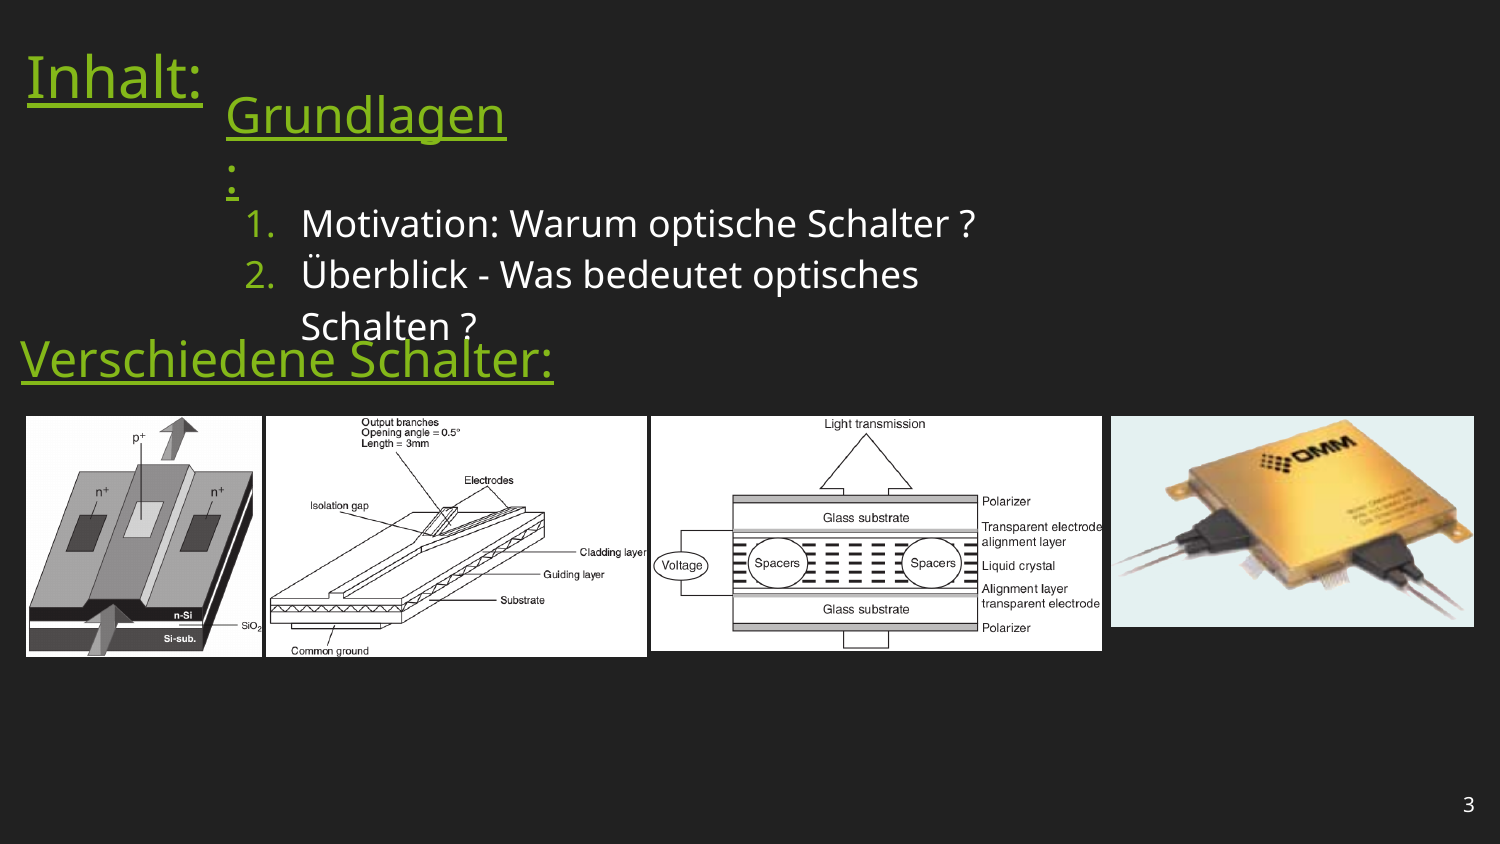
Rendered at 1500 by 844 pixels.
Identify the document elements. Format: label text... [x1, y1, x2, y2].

picture [266, 416, 647, 657]
text_box Verschiedene Schalter: [5, 312, 596, 450]
picture [651, 416, 1102, 651]
title Inhalt: [11, 15, 275, 106]
picture [1111, 416, 1474, 627]
text_box Grundlagen: [210, 68, 528, 178]
picture [26, 450, 262, 657]
list Motivation: Warum optische Schalter ? Überblick - Was bedeutet optisches Schalten ? [210, 177, 1110, 389]
slide_number <number> [1399, 771, 1490, 836]
